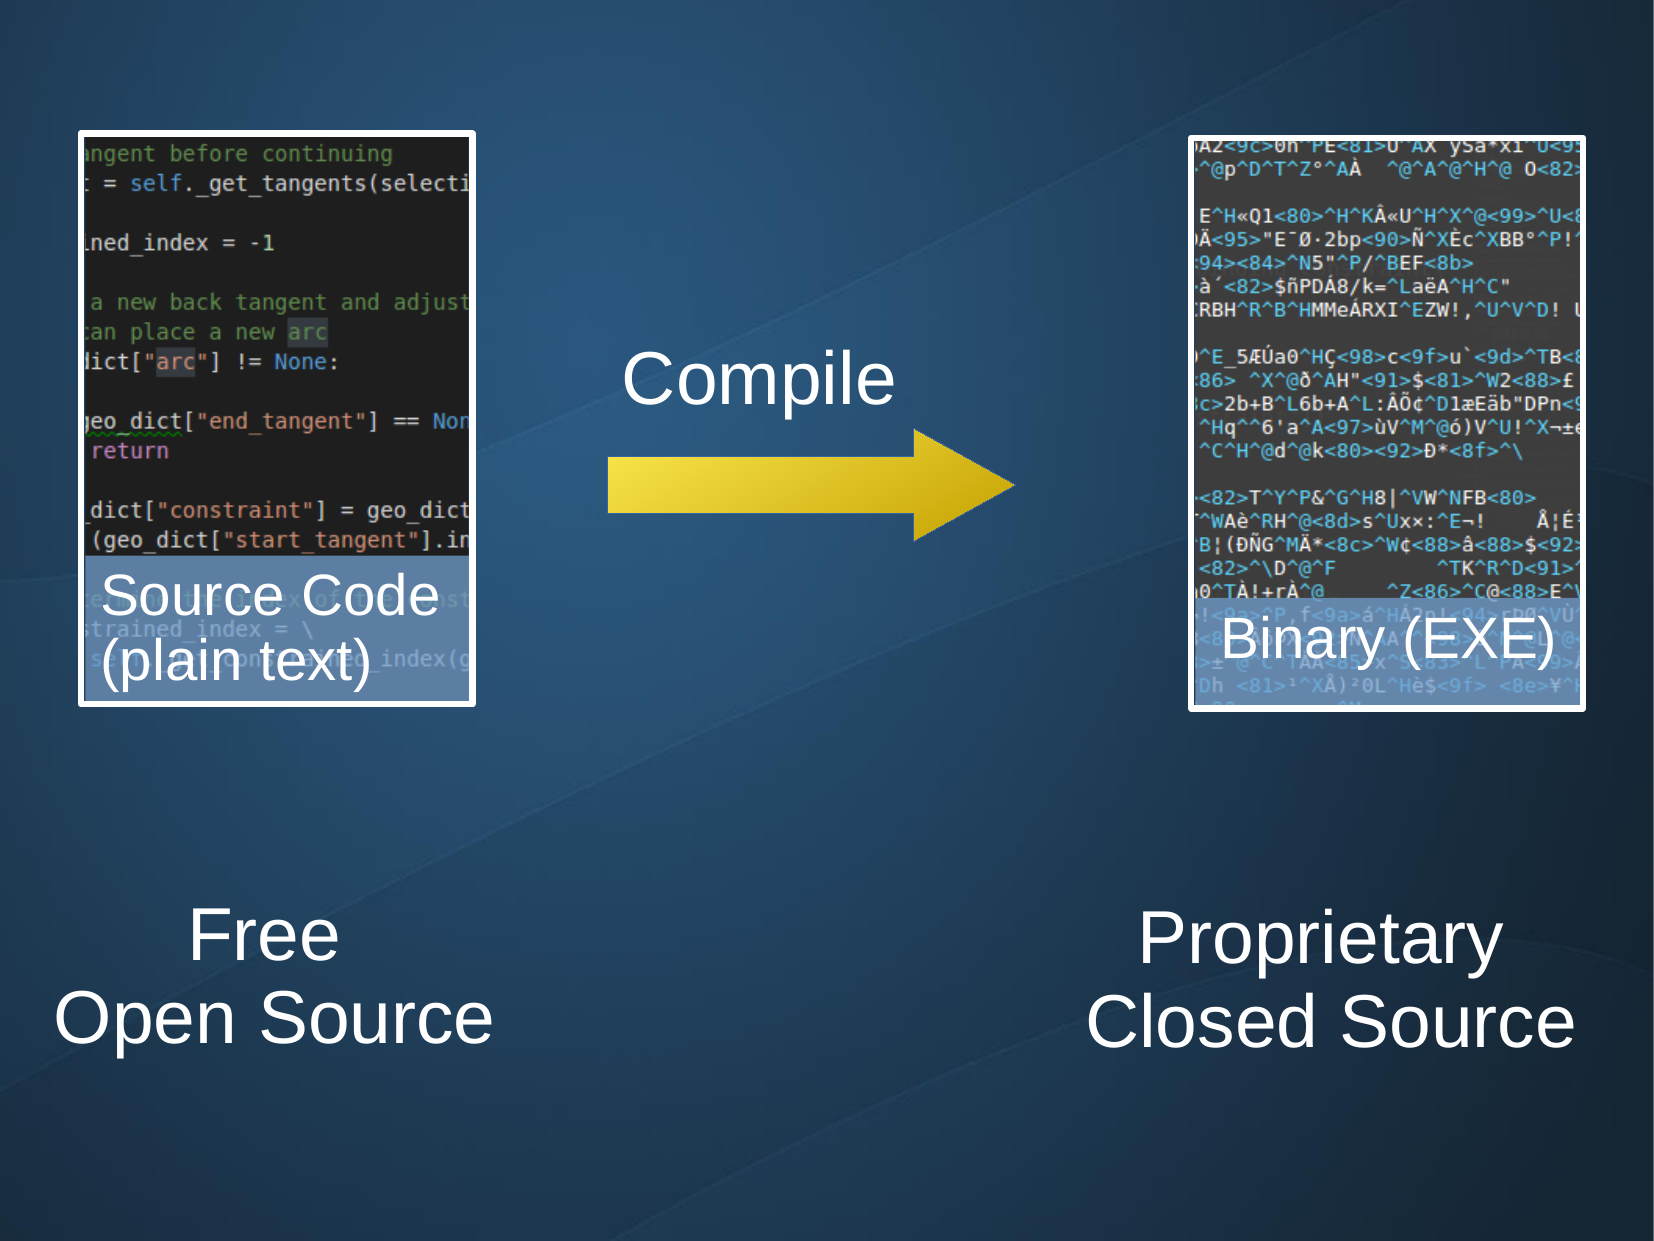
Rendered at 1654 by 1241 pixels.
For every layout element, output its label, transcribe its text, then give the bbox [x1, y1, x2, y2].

picture [0, 0, 1654, 1241]
text_box Free Open Source [39, 884, 511, 1068]
text_box Source Code (plain text) [85, 555, 469, 701]
text_box Binary (EXE) [1195, 597, 1580, 705]
text_box [607, 428, 1016, 542]
text_box Proprietary Closed Source [1070, 888, 1593, 1072]
text_box Compile [607, 329, 913, 429]
